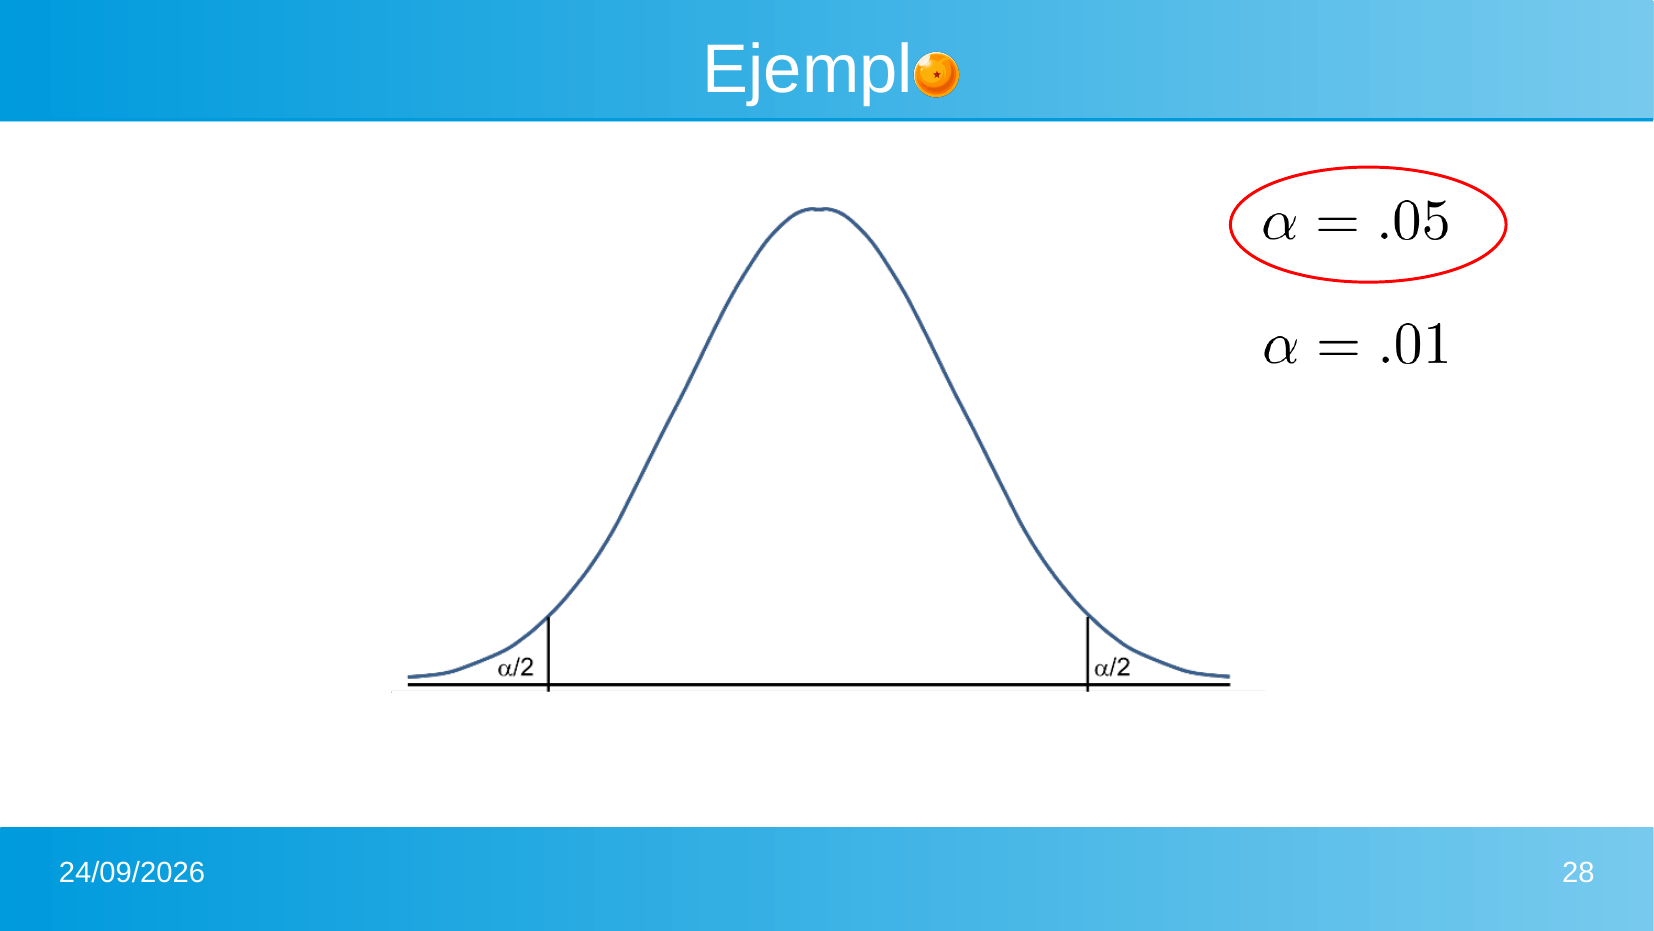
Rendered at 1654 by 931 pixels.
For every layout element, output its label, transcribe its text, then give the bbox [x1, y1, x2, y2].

picture [1232, 200, 1448, 261]
title Ejempl [59, 29, 1595, 108]
picture [909, 48, 966, 105]
picture [386, 207, 1447, 693]
